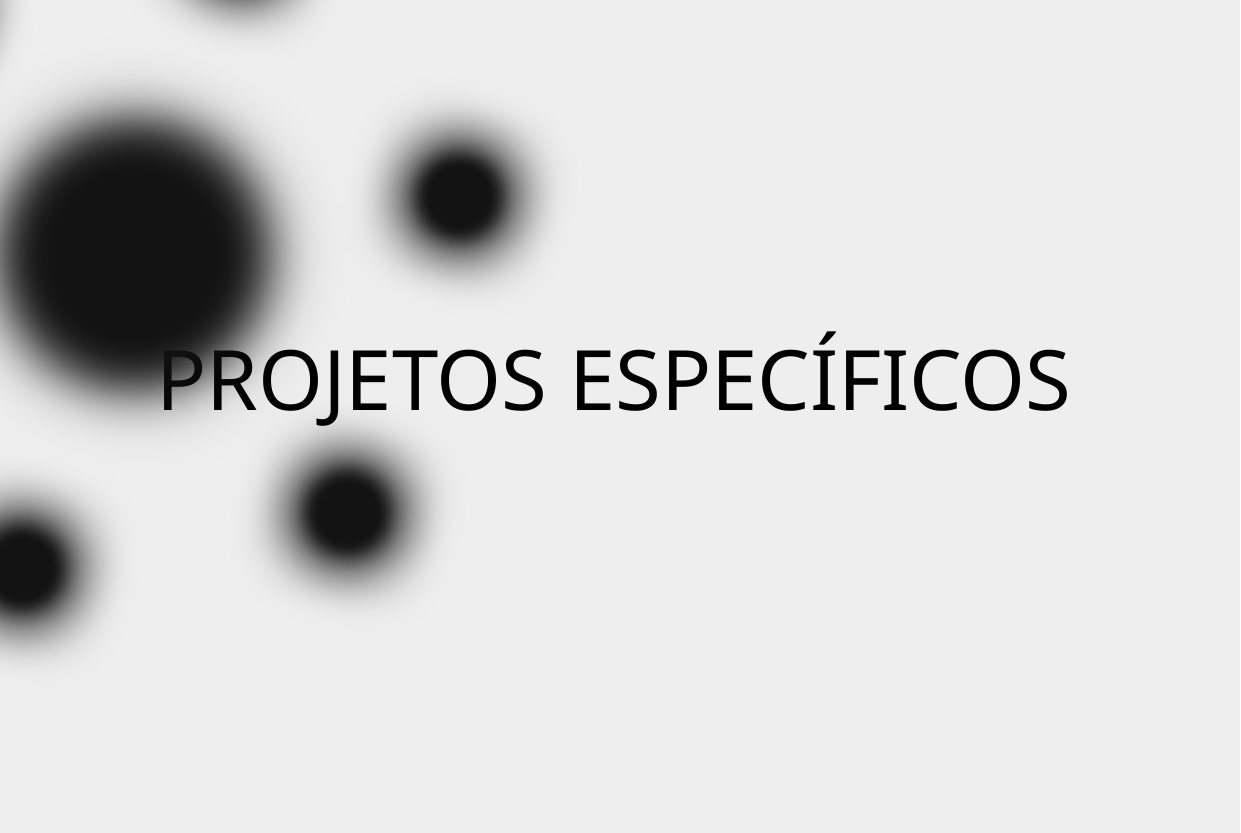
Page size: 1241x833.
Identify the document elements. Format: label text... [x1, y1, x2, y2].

title PROJETOS ESPECÍFICOS [579, 262, 1093, 494]
picture [0, 0, 579, 688]
